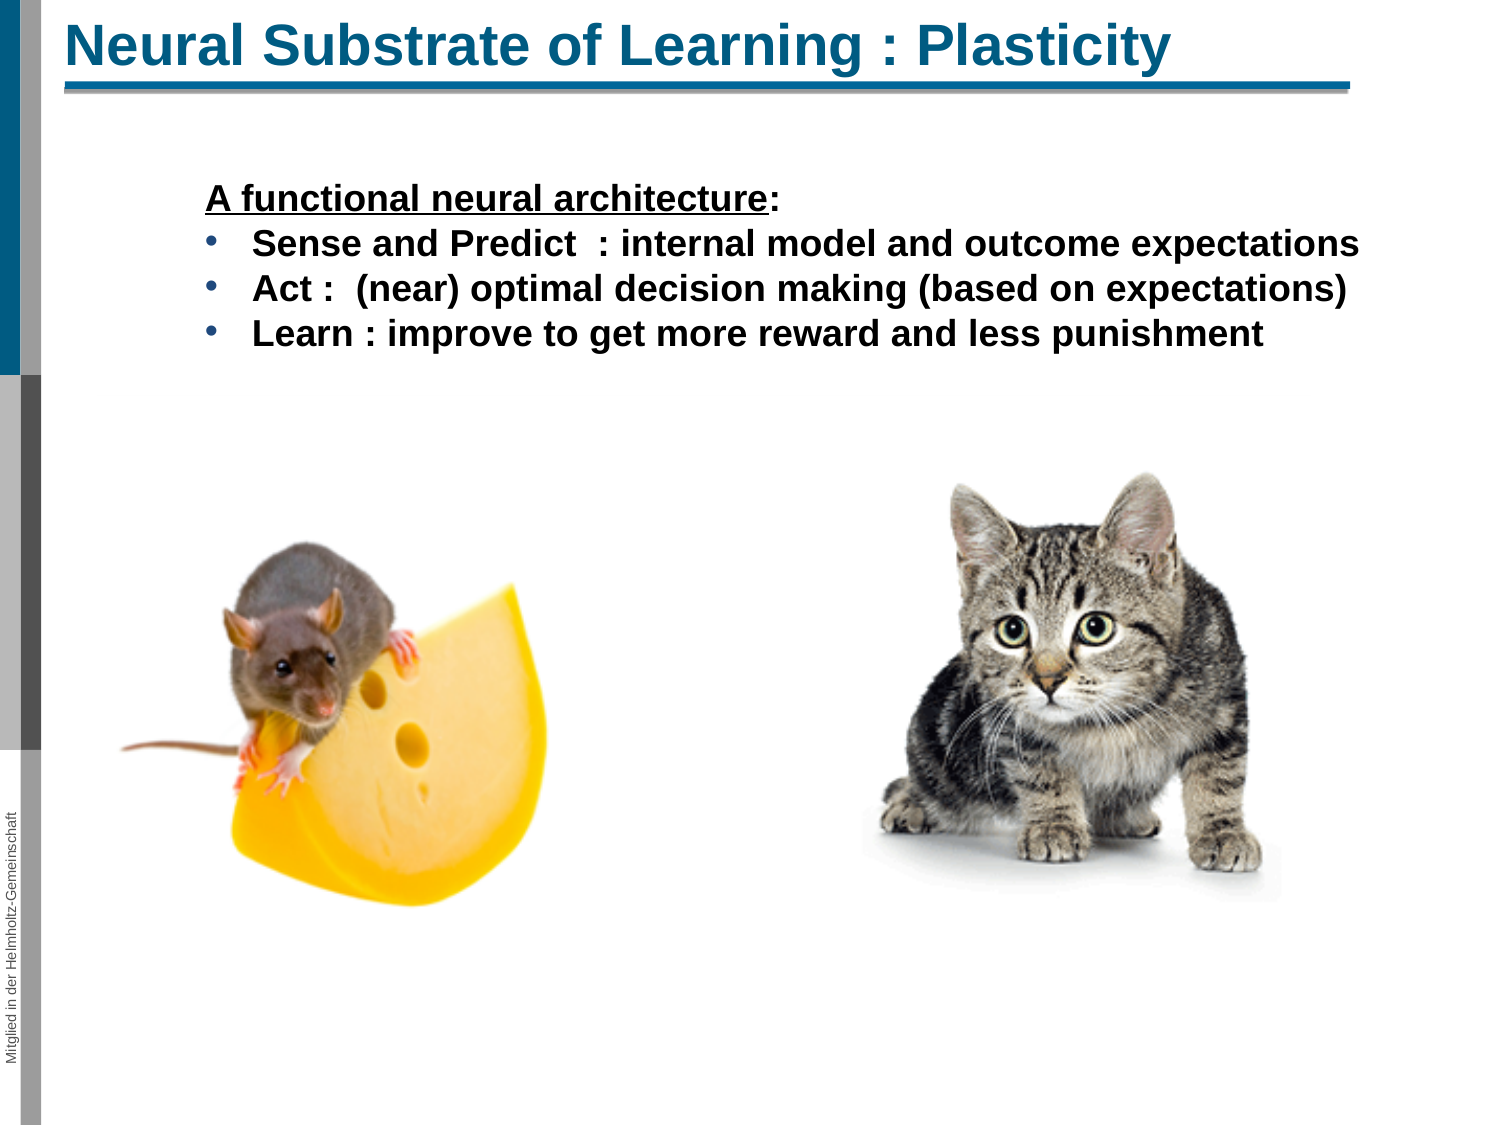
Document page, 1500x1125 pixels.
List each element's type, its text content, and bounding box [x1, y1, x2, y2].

text_box A functional neural architecture: Sense and Predict : internal model and outcome expectations Act : (near) optimal decision making (based on expectations) Learn : improve to get more reward and less punishment [190, 166, 1387, 361]
picture [97, 394, 1311, 938]
text_box Neural Substrate of Learning : Plasticity [64, 7, 1440, 102]
